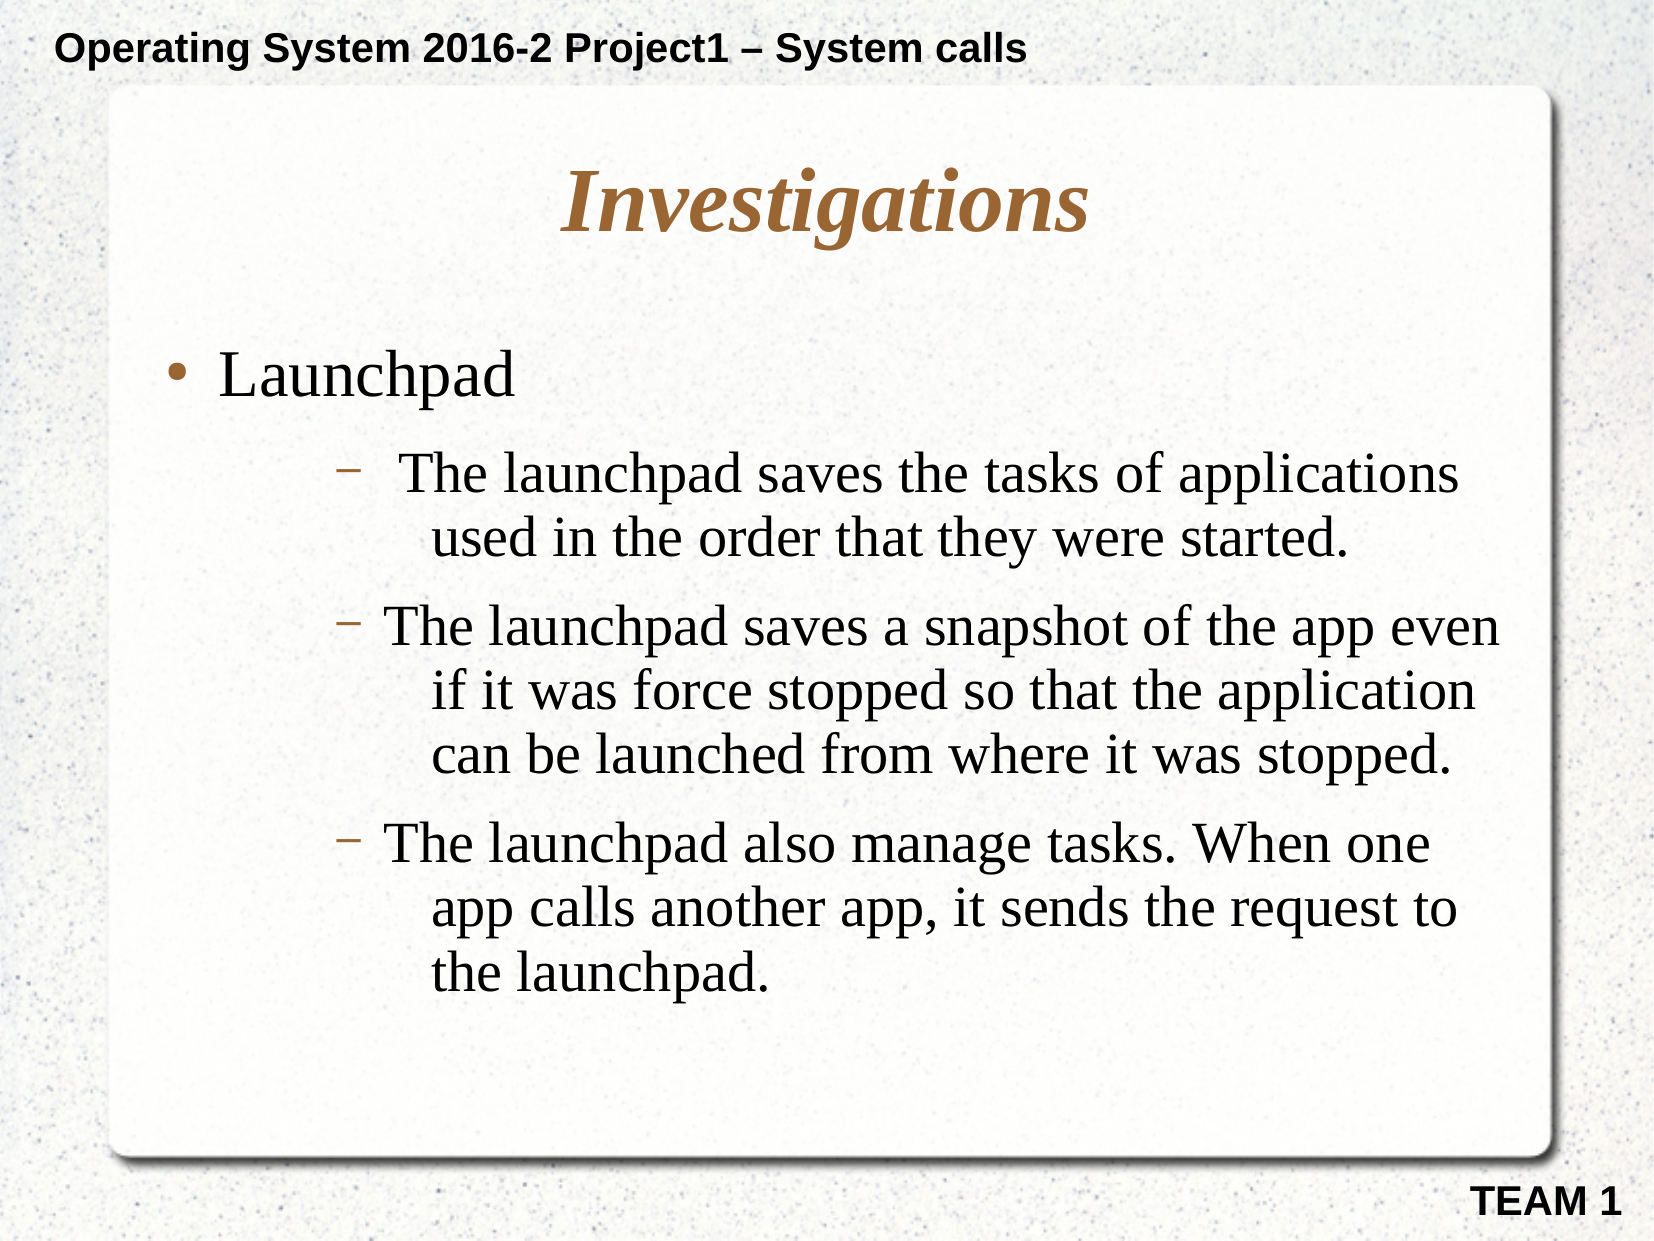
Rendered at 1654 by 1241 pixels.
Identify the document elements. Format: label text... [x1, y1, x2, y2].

text_box TEAM 1 [1455, 1170, 1651, 1232]
title Investigations [118, 96, 1536, 304]
picture [0, 0, 1654, 1241]
text_box Operating System 2016-2 Project1 – System calls [39, 16, 1195, 79]
list Launchpad The launchpad saves the tasks of applications used in the order that they were started. The launchpad saves a snapshot of the app even if it was force stopped so that the application can be launched from where it was stopped. The launchpad also manage tasks. When one app calls another app, it sends the request to the launchpad. [147, 336, 1506, 1093]
